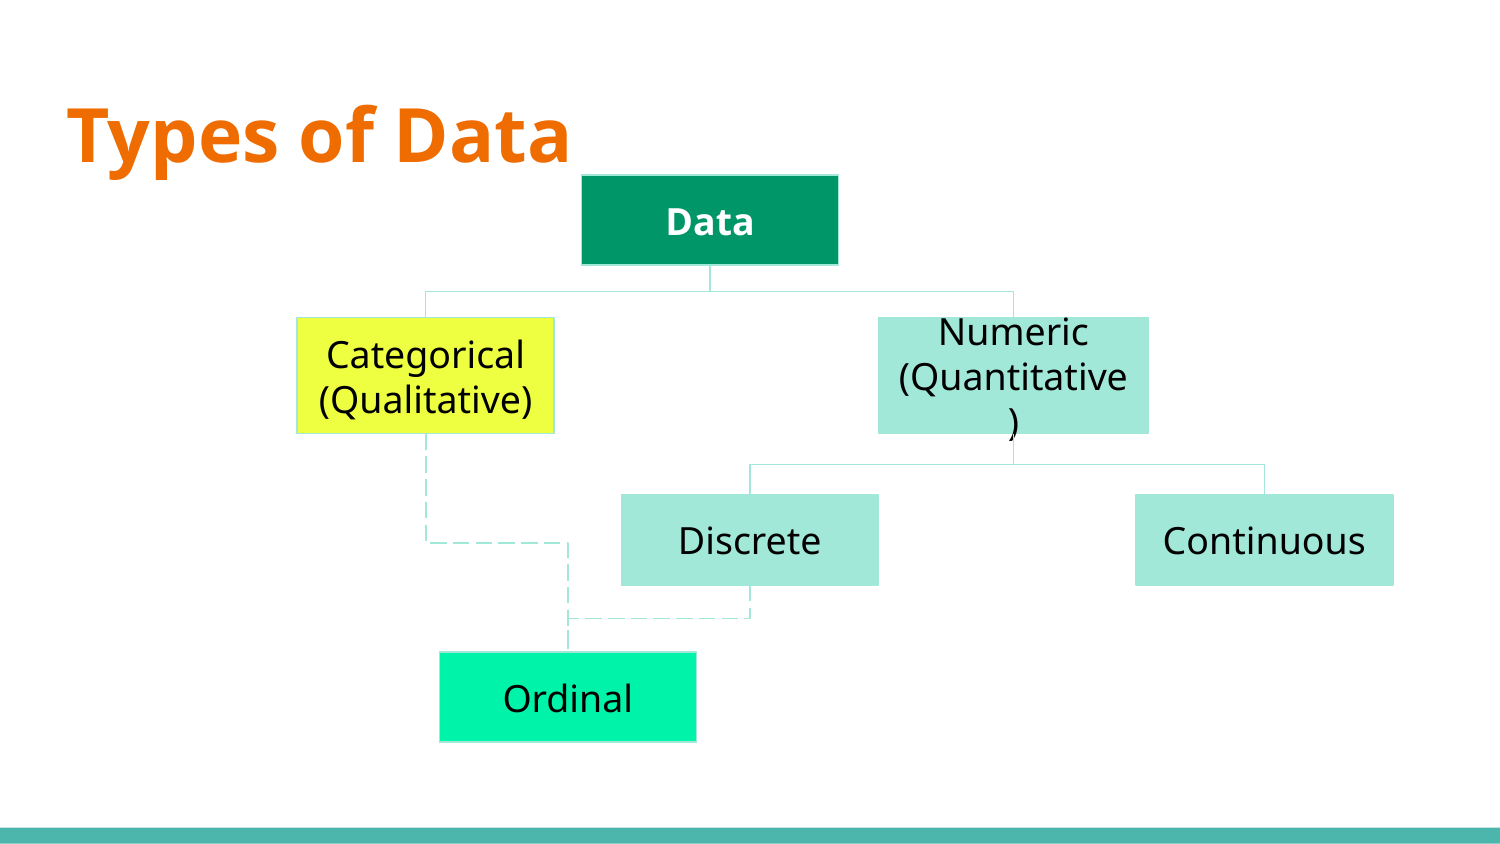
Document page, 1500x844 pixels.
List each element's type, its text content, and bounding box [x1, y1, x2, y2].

text_box Numeric (Quantitative) [878, 317, 1149, 434]
text_box Categorical (Qualitative) [297, 317, 555, 434]
text_box Data [581, 175, 839, 266]
title Types of Data [51, 72, 1449, 189]
text_box Continuous [1135, 494, 1393, 585]
text_box Ordinal [439, 652, 697, 743]
text_box Discrete [621, 494, 879, 585]
